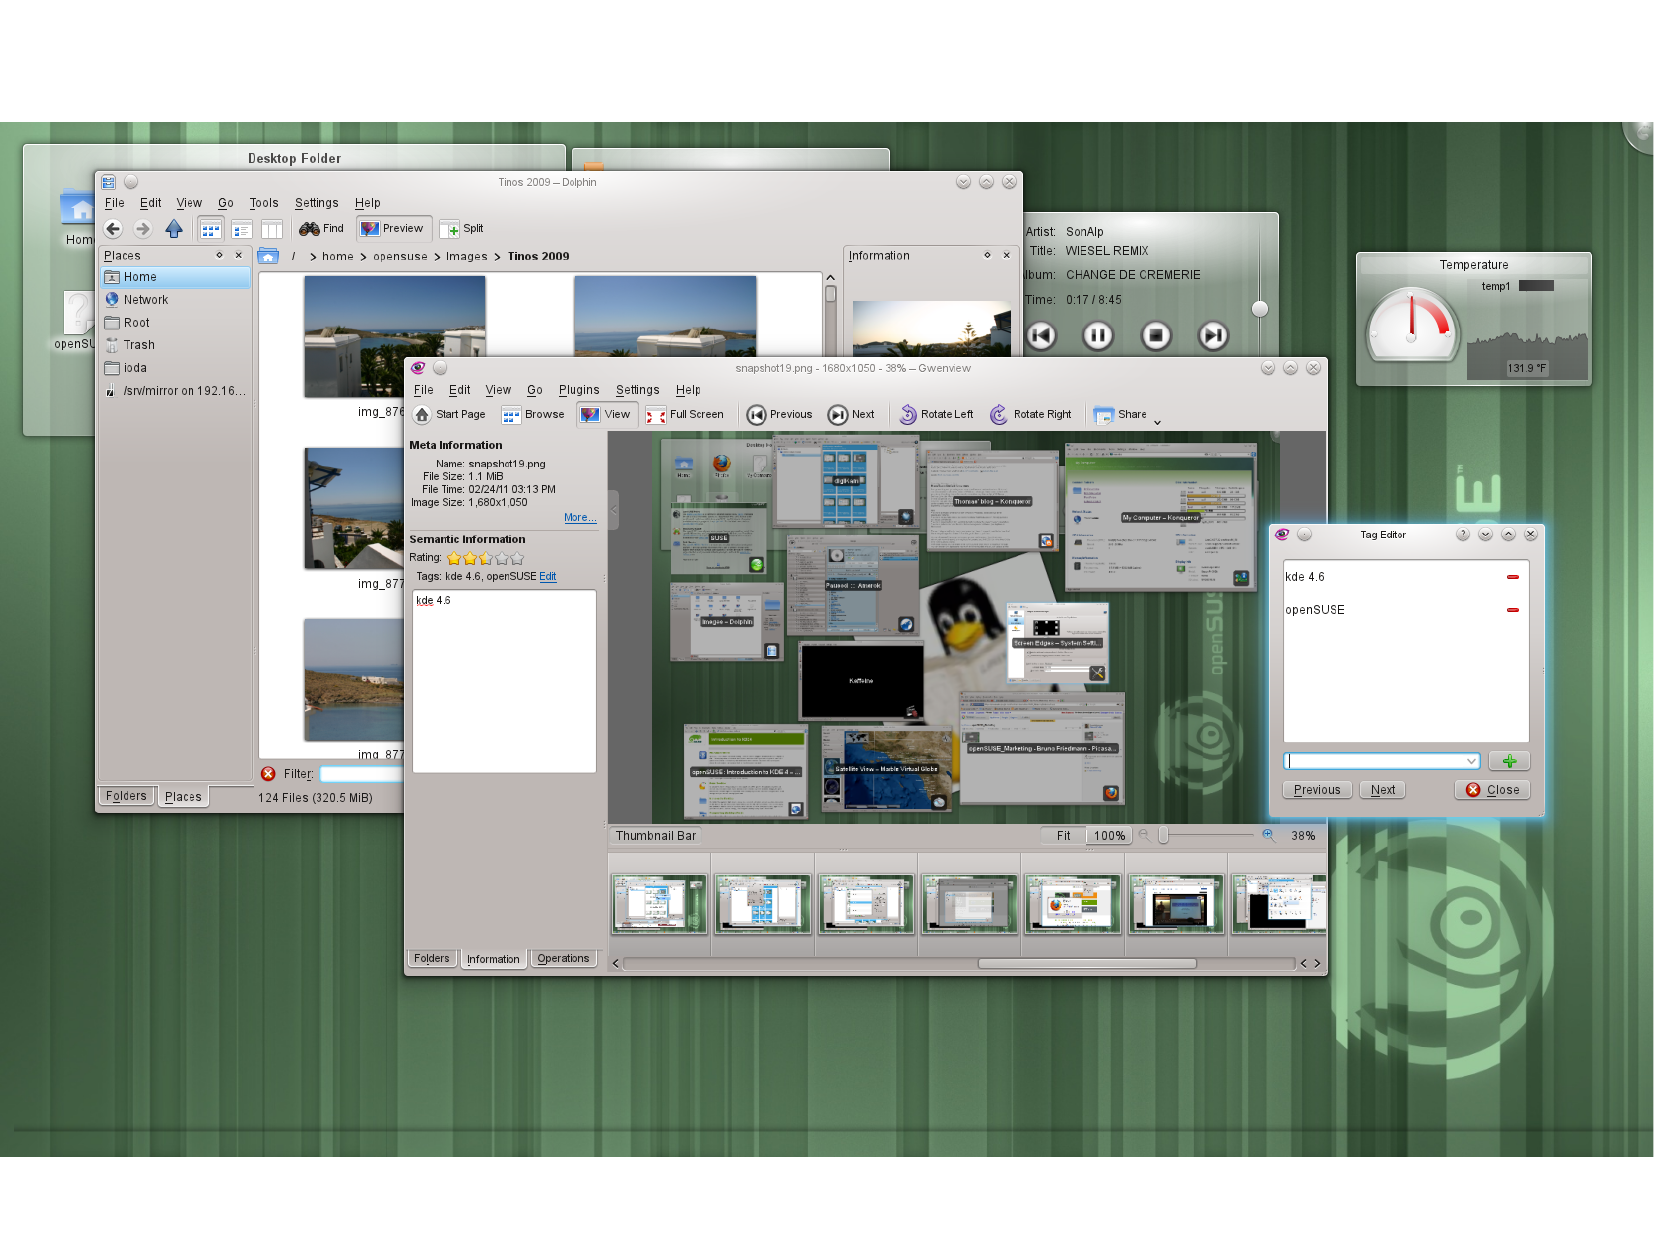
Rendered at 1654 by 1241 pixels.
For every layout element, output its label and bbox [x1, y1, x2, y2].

picture [0, 122, 1654, 1157]
